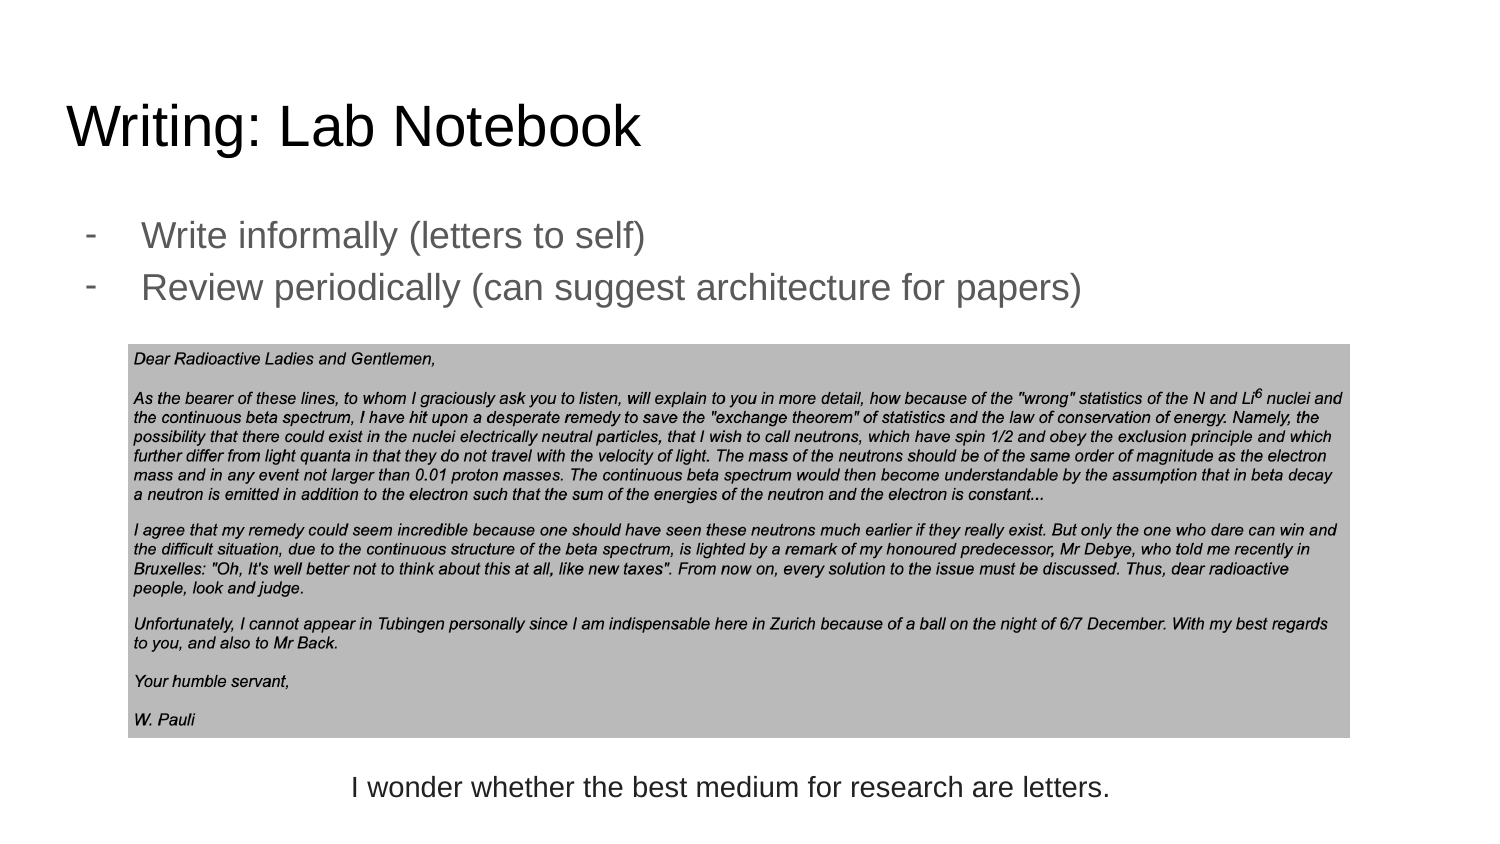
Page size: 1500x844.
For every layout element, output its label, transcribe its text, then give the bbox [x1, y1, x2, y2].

title Writing: Lab Notebook [51, 72, 1449, 167]
text_box I wonder whether the best medium for research are letters. [335, 753, 1164, 844]
picture [128, 344, 1350, 738]
list Write informally (letters to self) Review periodically (can suggest architecture for papers) [51, 189, 1449, 750]
